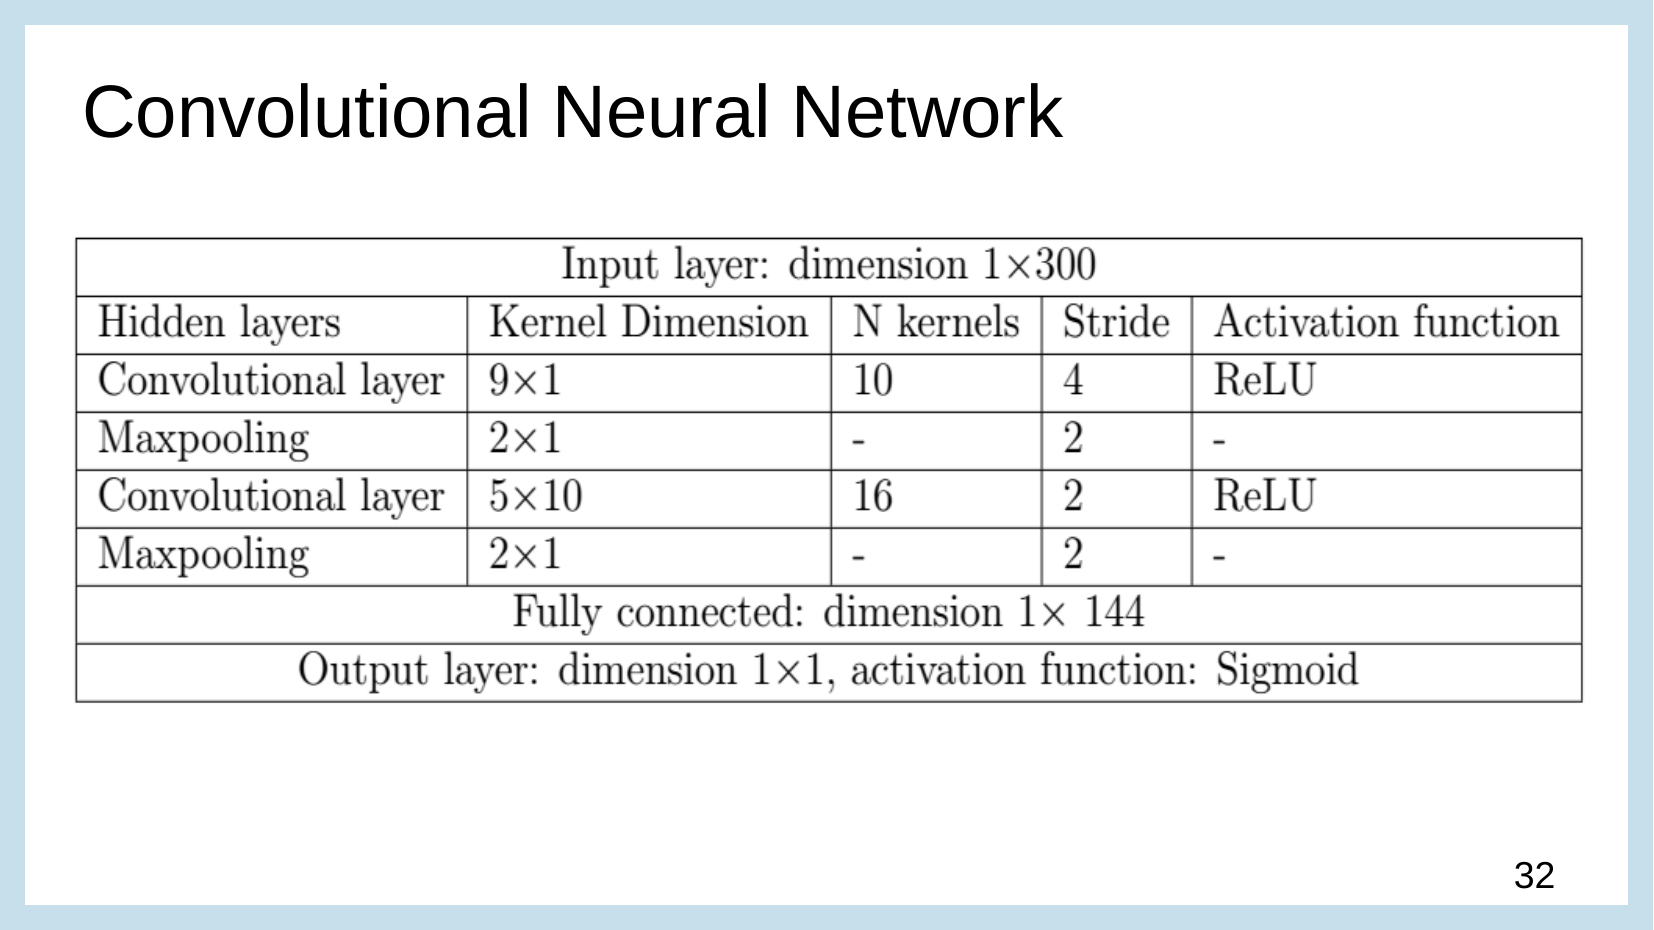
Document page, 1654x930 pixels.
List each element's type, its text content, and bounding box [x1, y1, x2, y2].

picture [68, 227, 1597, 714]
title Convolutional Neural Network [82, 29, 1234, 196]
